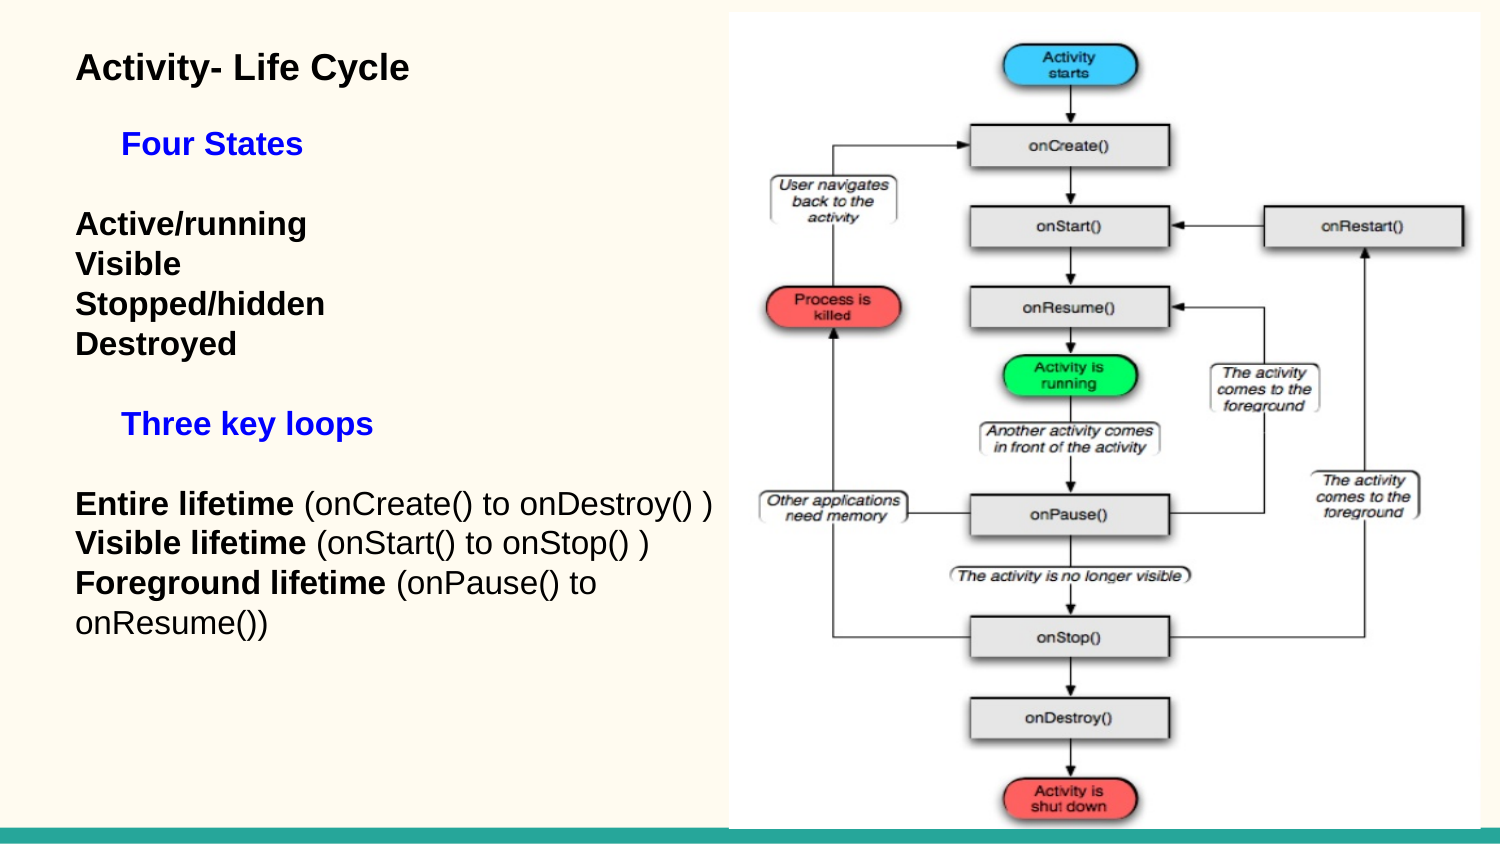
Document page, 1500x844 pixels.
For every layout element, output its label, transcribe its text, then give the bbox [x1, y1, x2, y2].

title Activity- Life Cycle Four States Active/running Visible Stopped/hidden Destroyed Three key loops Entire lifetime (onCreate() to onDestroy() ) Visible lifetime (onStart() to onStop() ) Foreground lifetime (onPause() to onResume()) [0, 42, 728, 813]
picture [728, 12, 1481, 829]
